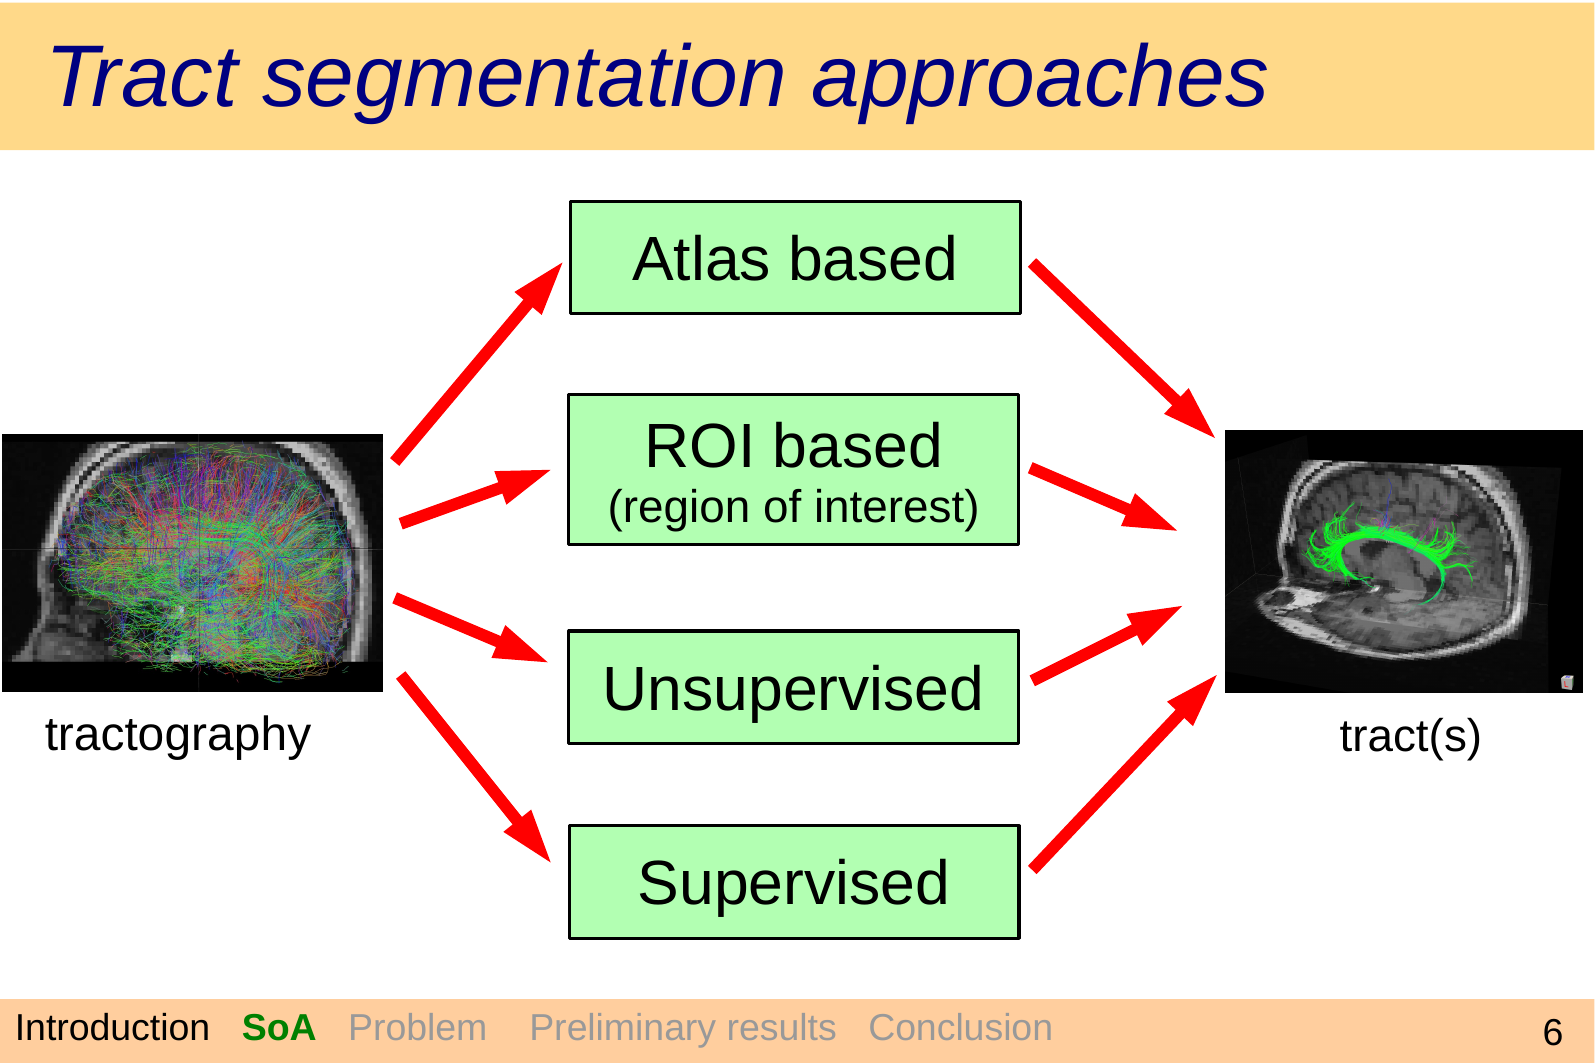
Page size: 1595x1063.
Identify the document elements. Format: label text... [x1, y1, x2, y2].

list Supervised [569, 825, 1019, 939]
list ROI based (region of interest) [568, 394, 1019, 545]
list Atlas based [570, 201, 1021, 314]
text_box <number> [1377, 1003, 1579, 1063]
text_box Introduction SoA Problem Preliminary results Conclusion [0, 999, 1595, 1063]
list tractography [0, 706, 395, 782]
picture [1225, 430, 1583, 693]
picture [2, 434, 383, 692]
list Unsupervised [568, 631, 1019, 744]
title Tract segmentation approaches [0, 2, 1595, 151]
list tract(s) [1235, 710, 1587, 774]
